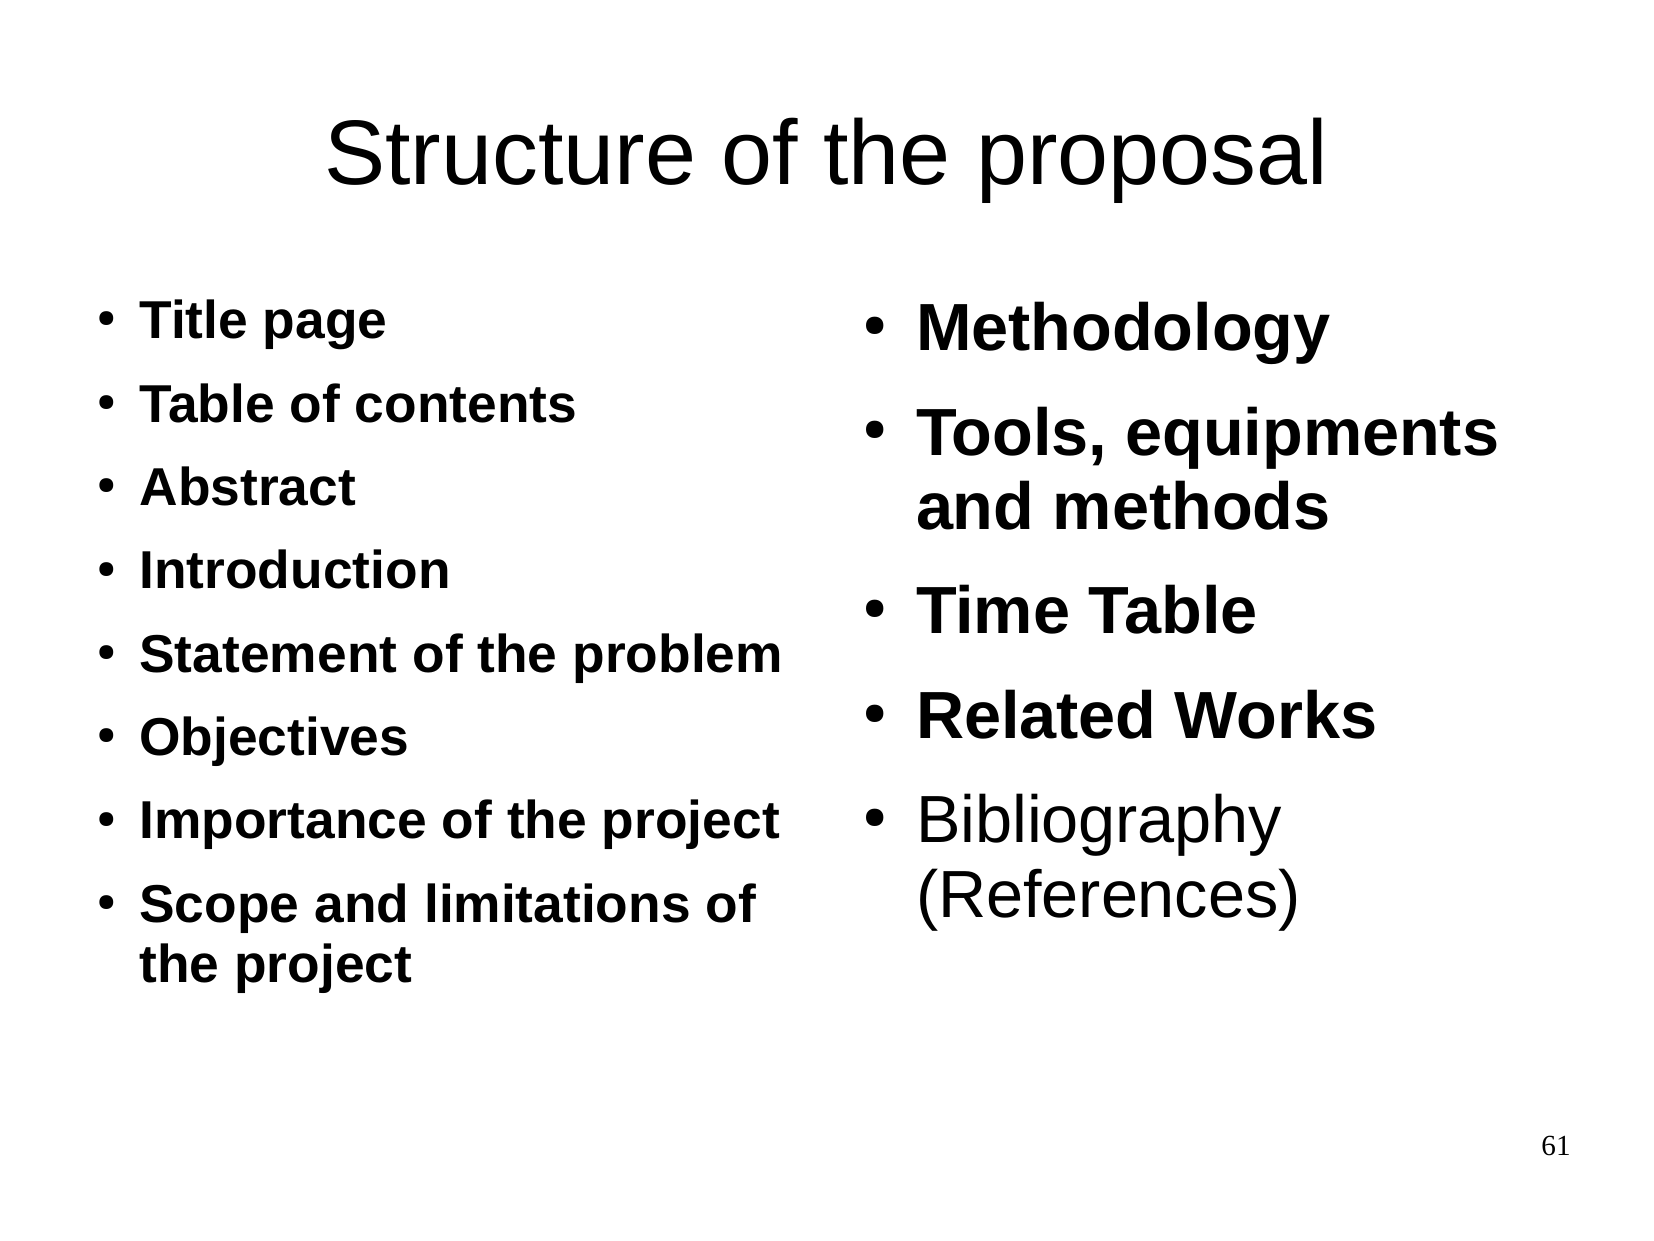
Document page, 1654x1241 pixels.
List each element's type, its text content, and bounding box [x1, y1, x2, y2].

list Methodology Tools, equipments and methods Time Table Related Works Bibliography (References) [845, 290, 1572, 1010]
title Structure of the proposal [82, 49, 1571, 257]
list Title page Table of contents Abstract Introduction Statement of the problem Objectives Importance of the project Scope and limitations of the project [82, 290, 809, 1010]
